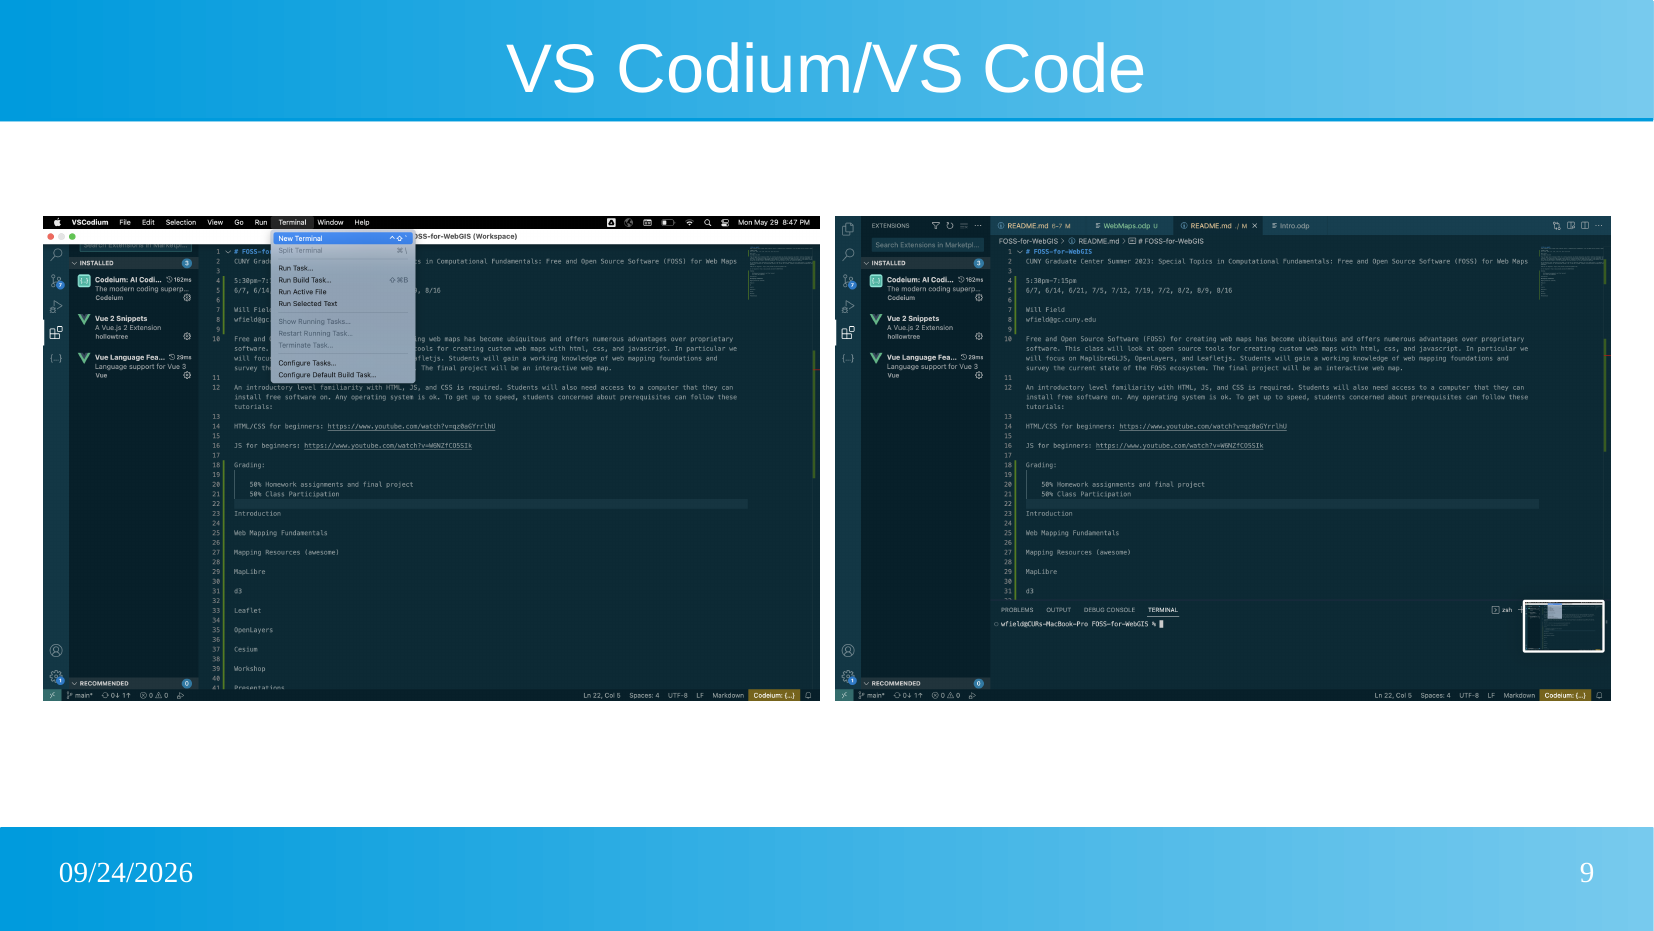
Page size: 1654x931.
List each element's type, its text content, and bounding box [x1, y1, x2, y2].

picture [835, 216, 1611, 701]
picture [43, 216, 820, 701]
title VS Codium/VS Code [59, 29, 1595, 108]
